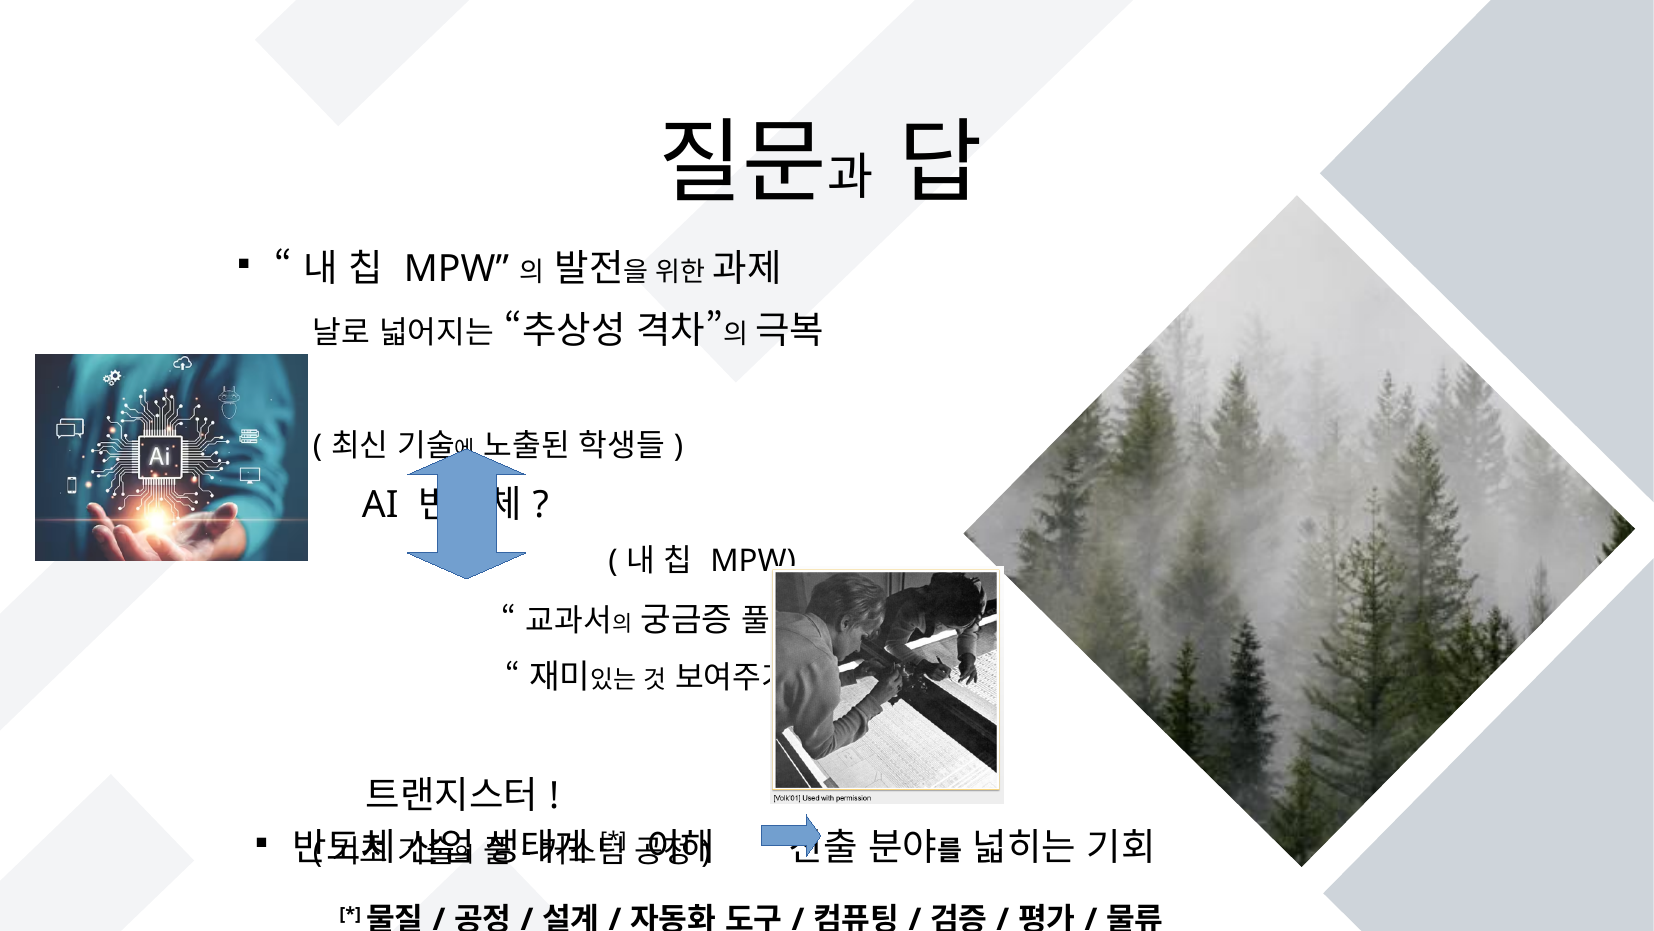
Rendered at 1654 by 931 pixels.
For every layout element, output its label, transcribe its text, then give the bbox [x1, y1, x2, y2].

title 질문과 답 [76, 76, 1565, 233]
text_box 반도체 산업 생태계[*] 이해 진출 분야를 넓히는 기회 [*]물질/공정/설계/자동화 도구/컴퓨팅/검증/평가/물류 [242, 809, 1394, 909]
picture [35, 354, 308, 562]
picture [770, 566, 1004, 804]
text_box [761, 814, 821, 857]
text_box “내 칩 MPW”의 발전을 위한 과제 날로 넓어지는 “추상성 격차”의 극복 (최신 기술에 노출된 학생들) AI 반도체? (내 칩 MPW) “교과서의 궁금증 풀어주기” “재미있는 것 보여주기” 트랜지스터! (기초 기술의 풀-커스텀 공정) [224, 221, 1317, 712]
text_box [407, 448, 526, 579]
text_box [1144, 233, 1636, 809]
